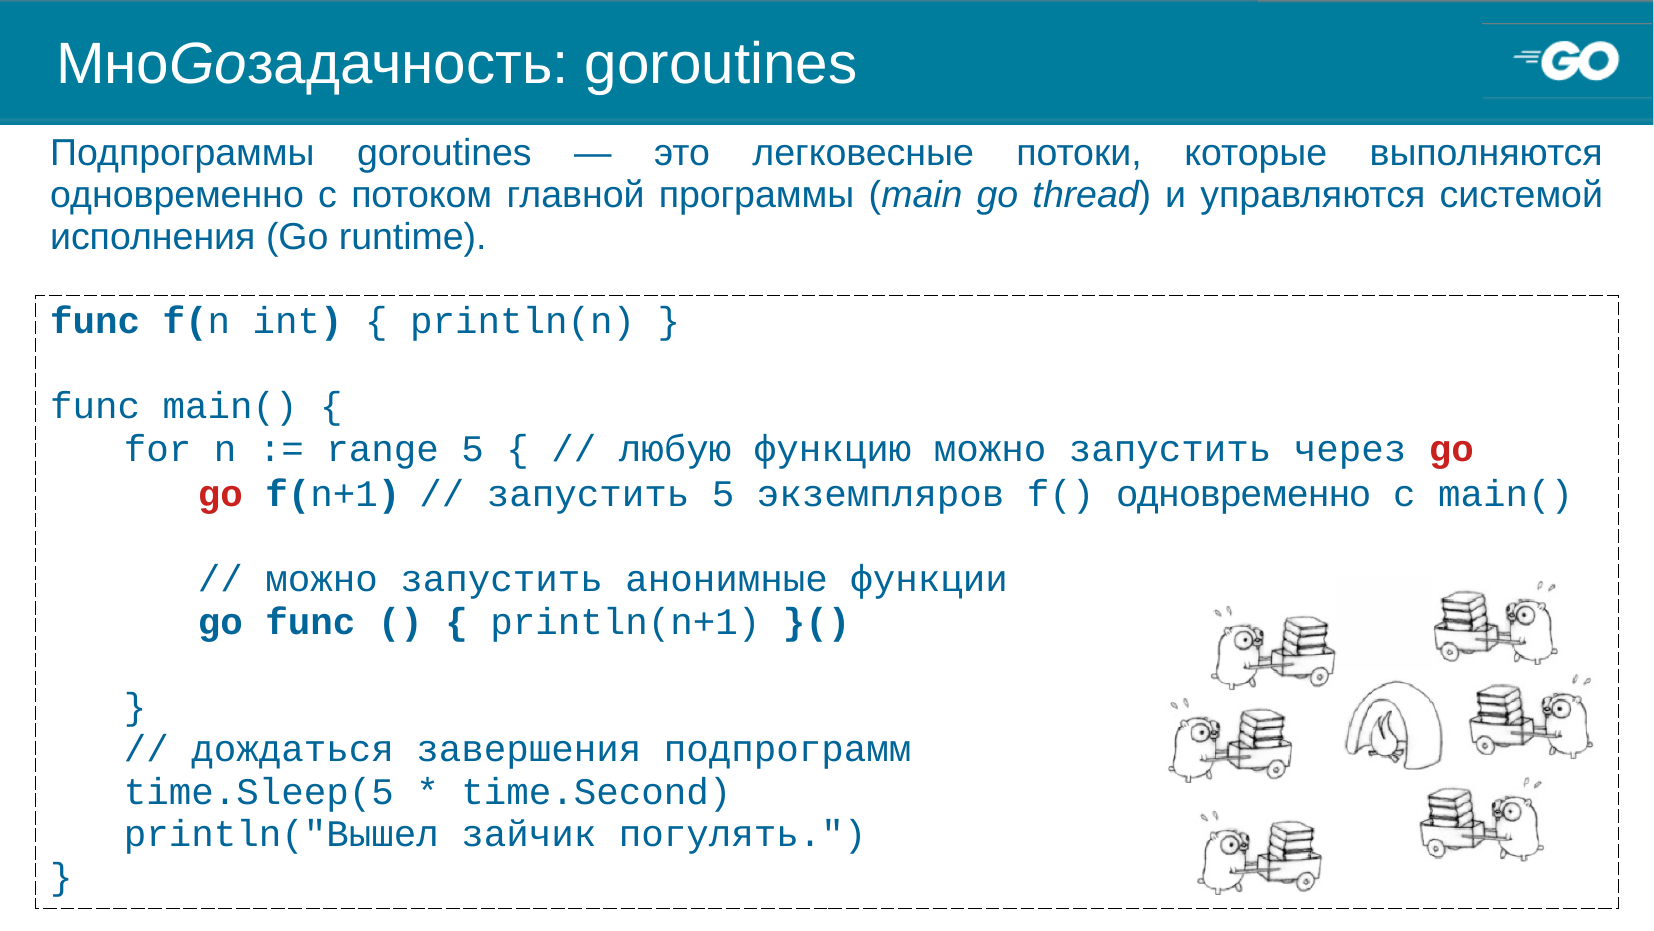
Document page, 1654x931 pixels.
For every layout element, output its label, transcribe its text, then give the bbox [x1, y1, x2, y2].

text_box МноGoзадачность: goroutines [41, 23, 1495, 104]
text_box func f(n int) { println(n) } func main() { for n := range 5 { // любую функцию можно запустить через go go f(n+1) // запустить 5 экземпляров f() одновременно c main() // можно запустить анонимные функции go func () { println(n+1) }() } // дождаться завершения подпрограмм time.Sleep(5 * time.Second) println("Вышел зайчик погулять.") } [35, 295, 1619, 909]
text_box Подпрограммы goroutines — это легковесные потоки, которые выполняются одновременно с потоком главной программы (main go thread) и управляются системой исполнения (Go runtime). [35, 124, 1619, 265]
picture [1116, 555, 1648, 926]
picture [1542, 41, 1619, 81]
